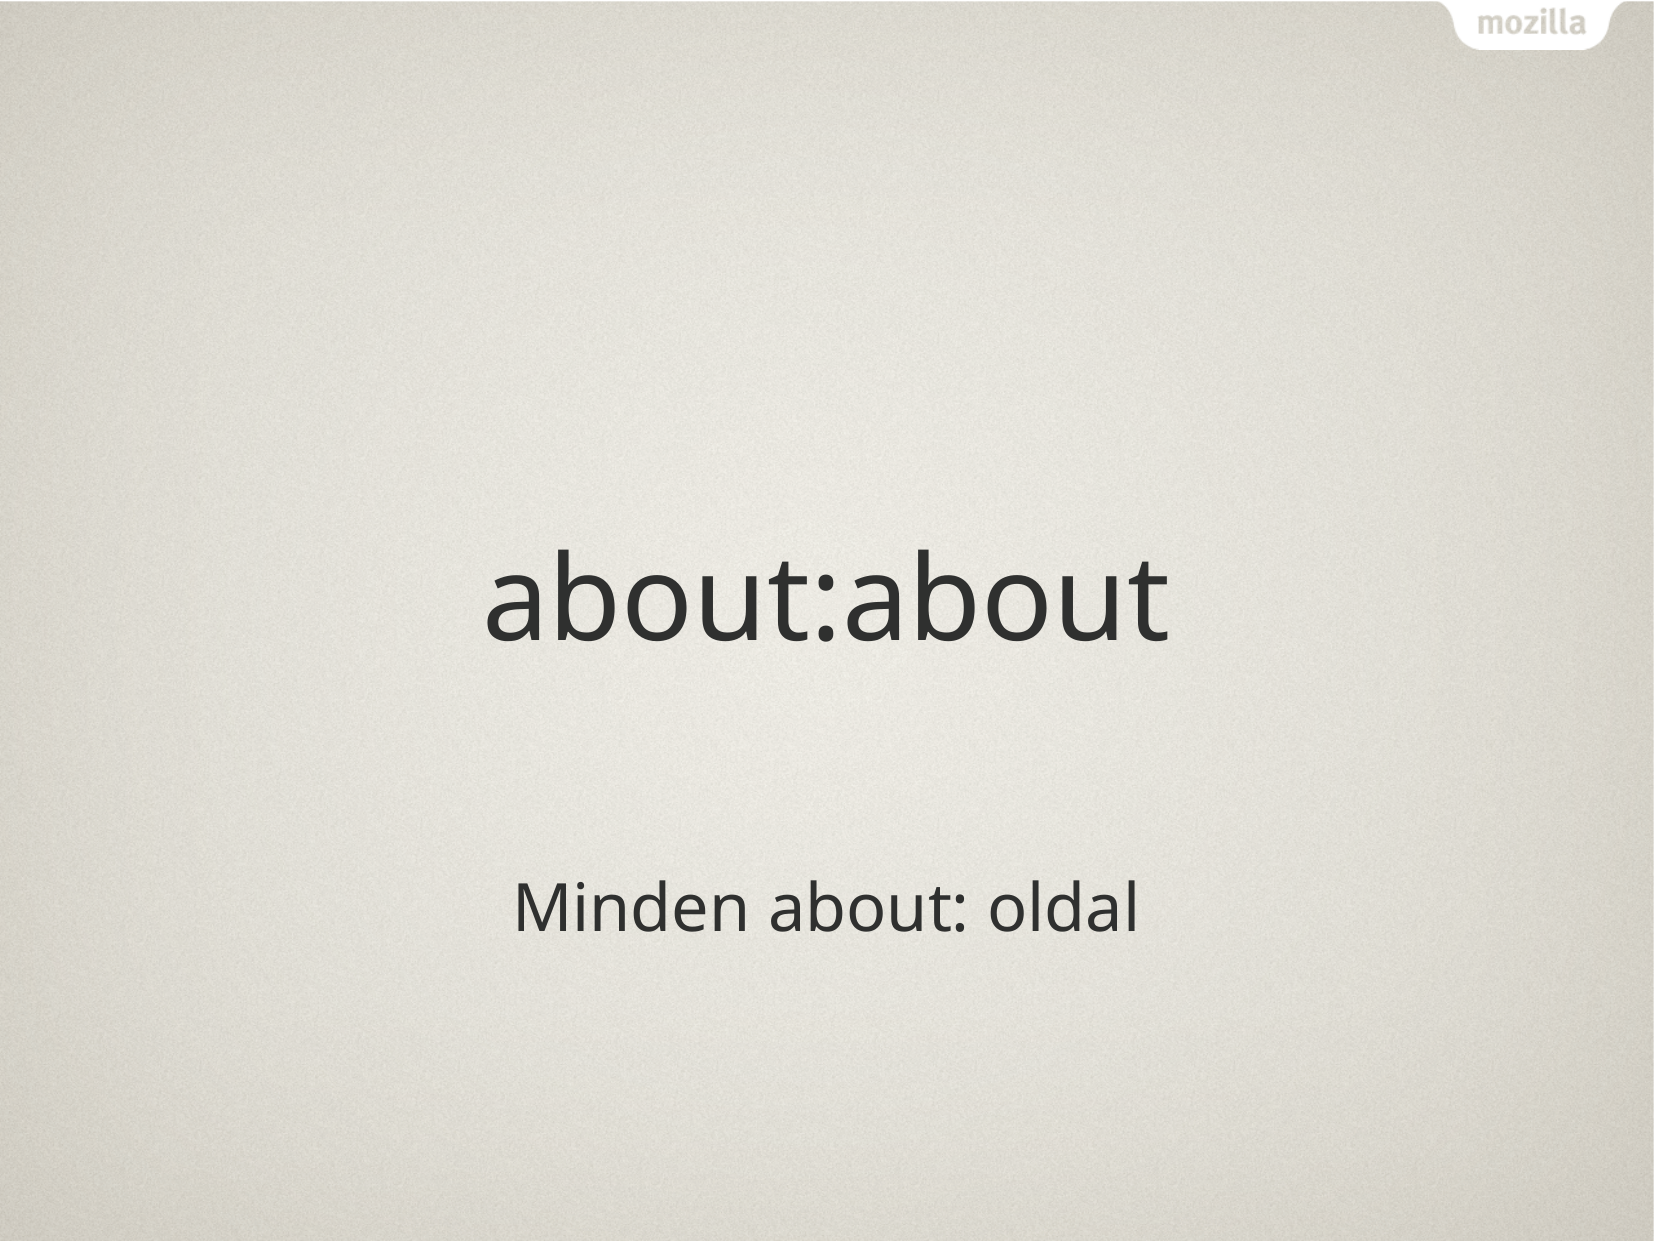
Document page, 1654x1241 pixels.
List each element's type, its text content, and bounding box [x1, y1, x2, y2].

picture [0, 0, 1654, 1241]
subtitle Minden about: oldal [45, 645, 1609, 1164]
title about:about [45, 260, 1609, 645]
